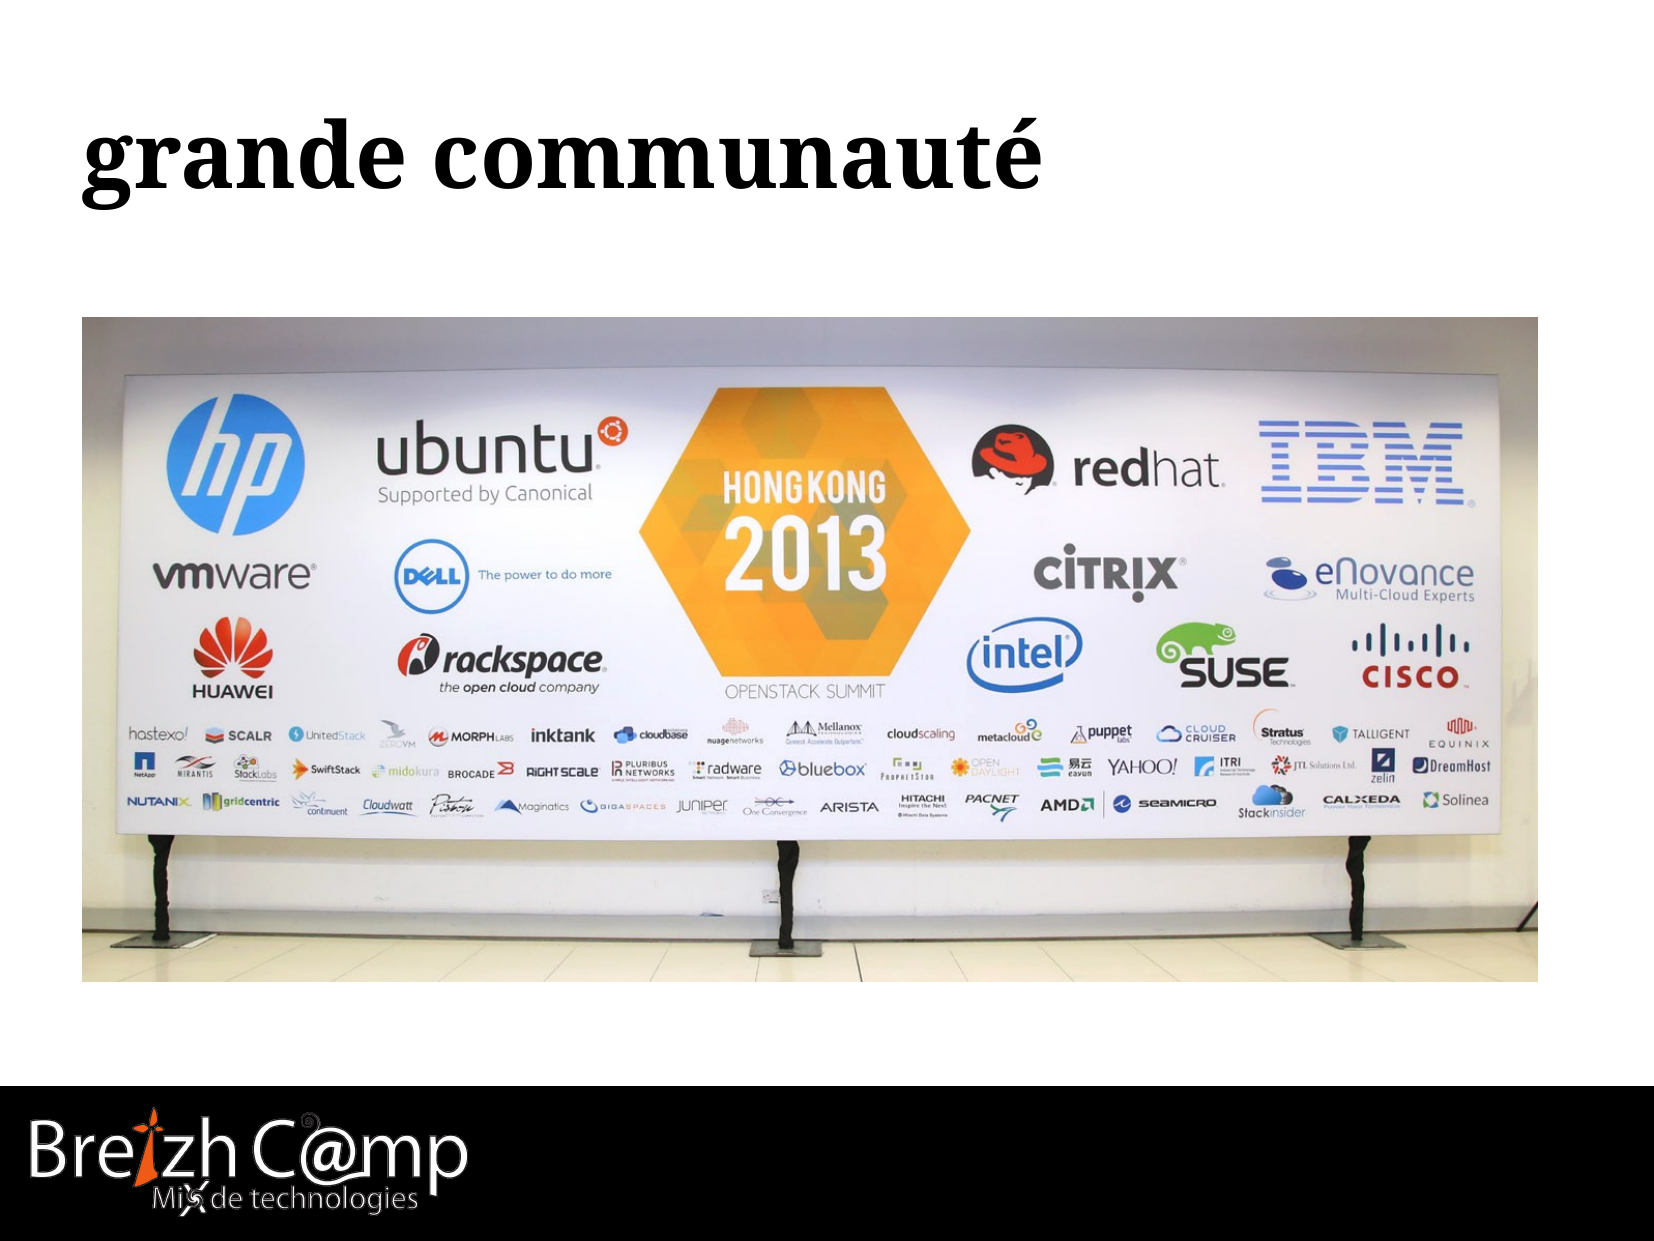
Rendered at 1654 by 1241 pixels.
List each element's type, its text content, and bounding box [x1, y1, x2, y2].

title grande communauté [82, 49, 1571, 257]
picture [82, 317, 1538, 982]
picture [30, 1107, 468, 1217]
